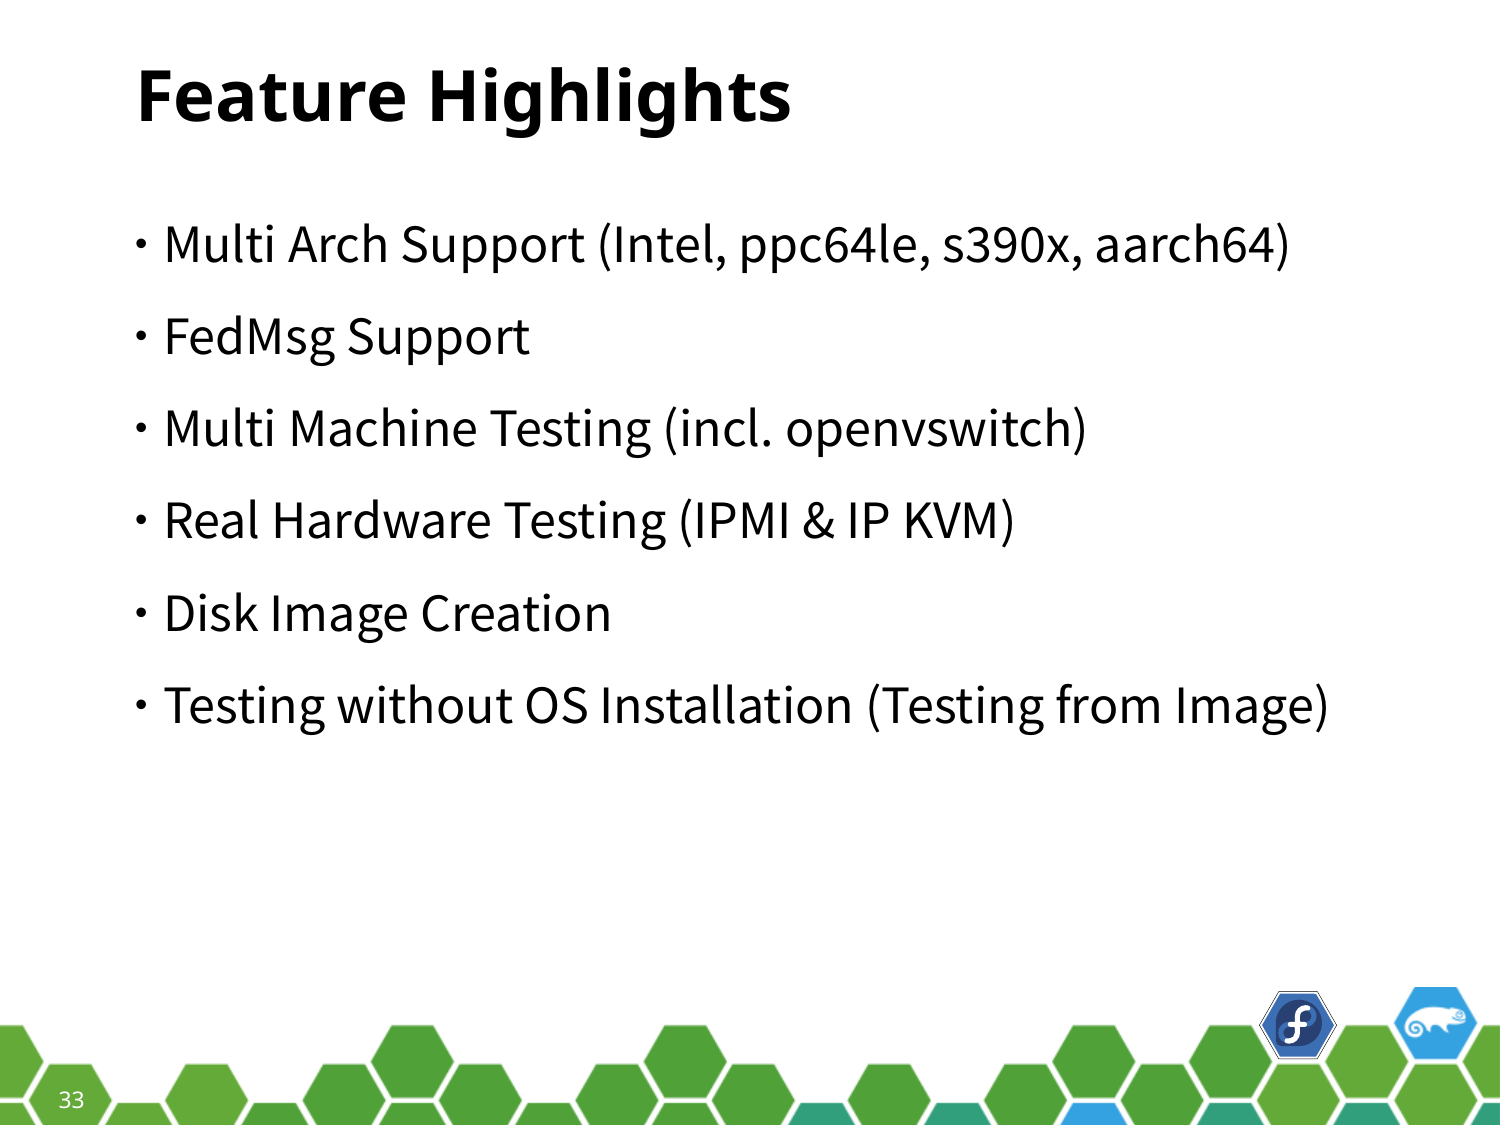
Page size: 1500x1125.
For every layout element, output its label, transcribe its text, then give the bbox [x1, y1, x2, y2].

title Feature Highlights [135, 12, 1372, 175]
list Multi Arch Support (Intel, ppc64le, s390x, aarch64) FedMsg Support Multi Machine Testing (incl. openvswitch) Real Hardware Testing (IPMI & IP KVM) Disk Image Creation Testing without OS Installation (Testing from Image) [135, 208, 1372, 862]
picture [0, 987, 1500, 1125]
